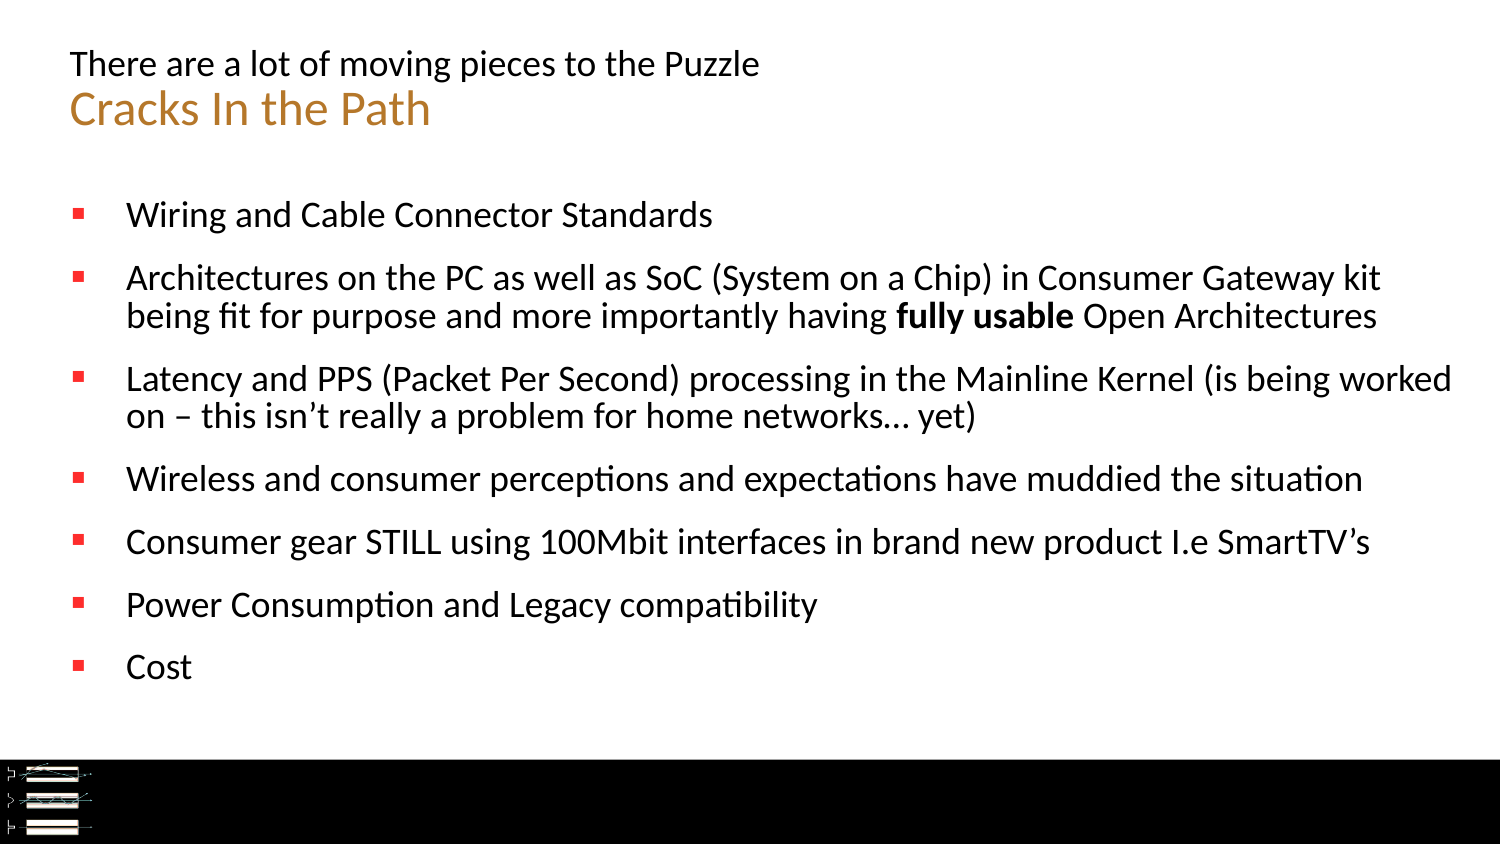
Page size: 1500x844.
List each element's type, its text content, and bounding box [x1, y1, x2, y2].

list Wiring and Cable Connector Standards Architectures on the PC as well as SoC (System on a Chip) in Consumer Gateway kit being fit for purpose and more importantly having fully usable Open Architectures Latency and PPS (Packet Per Second) processing in the Mainline Kernel (is being worked on – this isn’t really a problem for home networks… yet) Wireless and consumer perceptions and expectations have muddied the situation Consumer gear STILL using 100Mbit interfaces in brand new product I.e SmartTV’s Power Consumption and Legacy compatibility Cost [54, 192, 1479, 706]
list Cracks In the Path [54, 111, 1479, 175]
picture [5, 761, 95, 837]
title There are a lot of moving pieces to the Puzzle [54, 24, 1479, 111]
